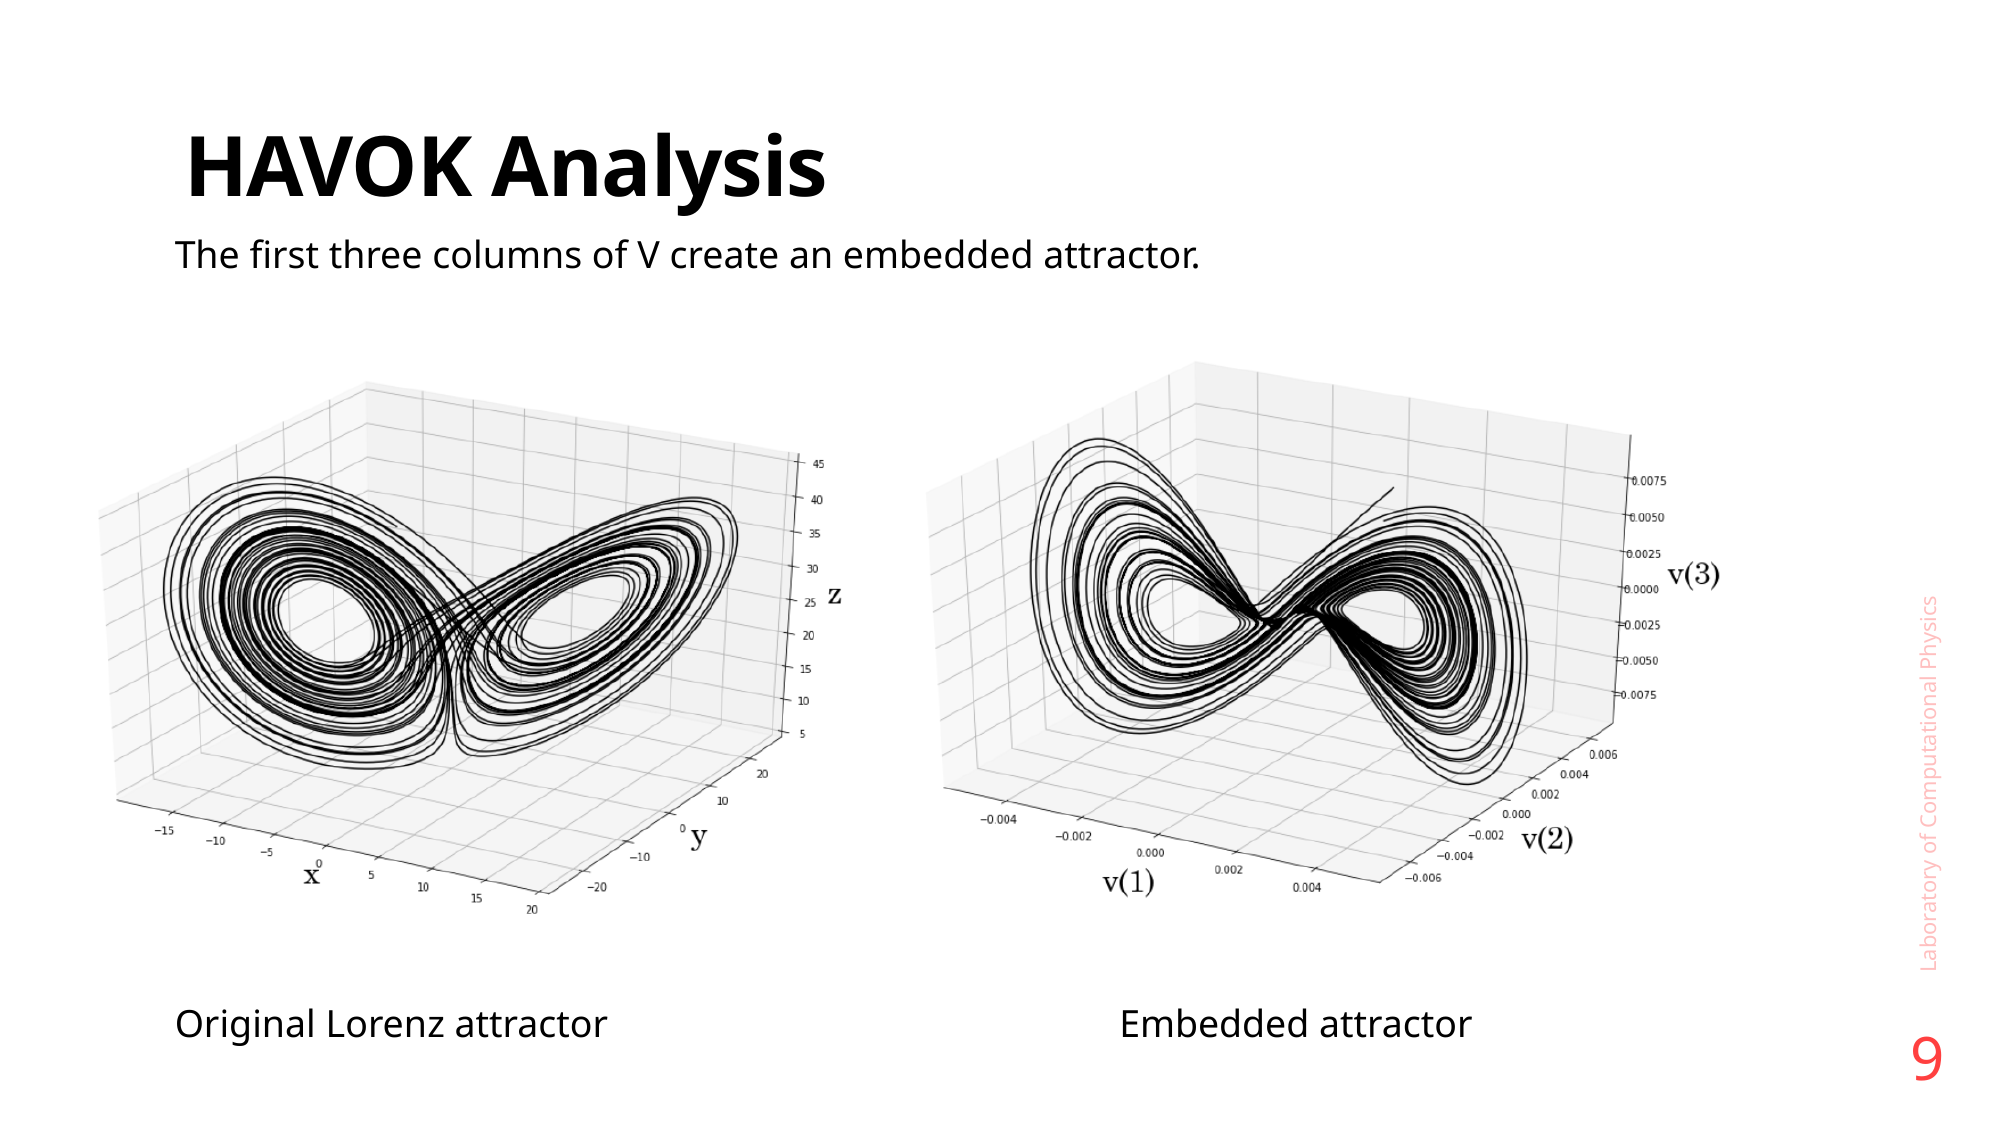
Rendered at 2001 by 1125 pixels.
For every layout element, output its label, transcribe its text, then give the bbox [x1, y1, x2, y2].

text_box Embedded attractor [1104, 992, 1863, 1053]
footer Laboratory of Computational Physics [1897, 400, 1958, 988]
text_box Original Lorenz attractor [159, 992, 778, 1053]
text_box The first three columns of V create an embedded attractor. [159, 223, 1320, 285]
picture [917, 350, 1724, 906]
title HAVOK Analysis [169, 74, 1760, 222]
slide_number 9 [1852, 1012, 2000, 1110]
picture [86, 375, 851, 924]
